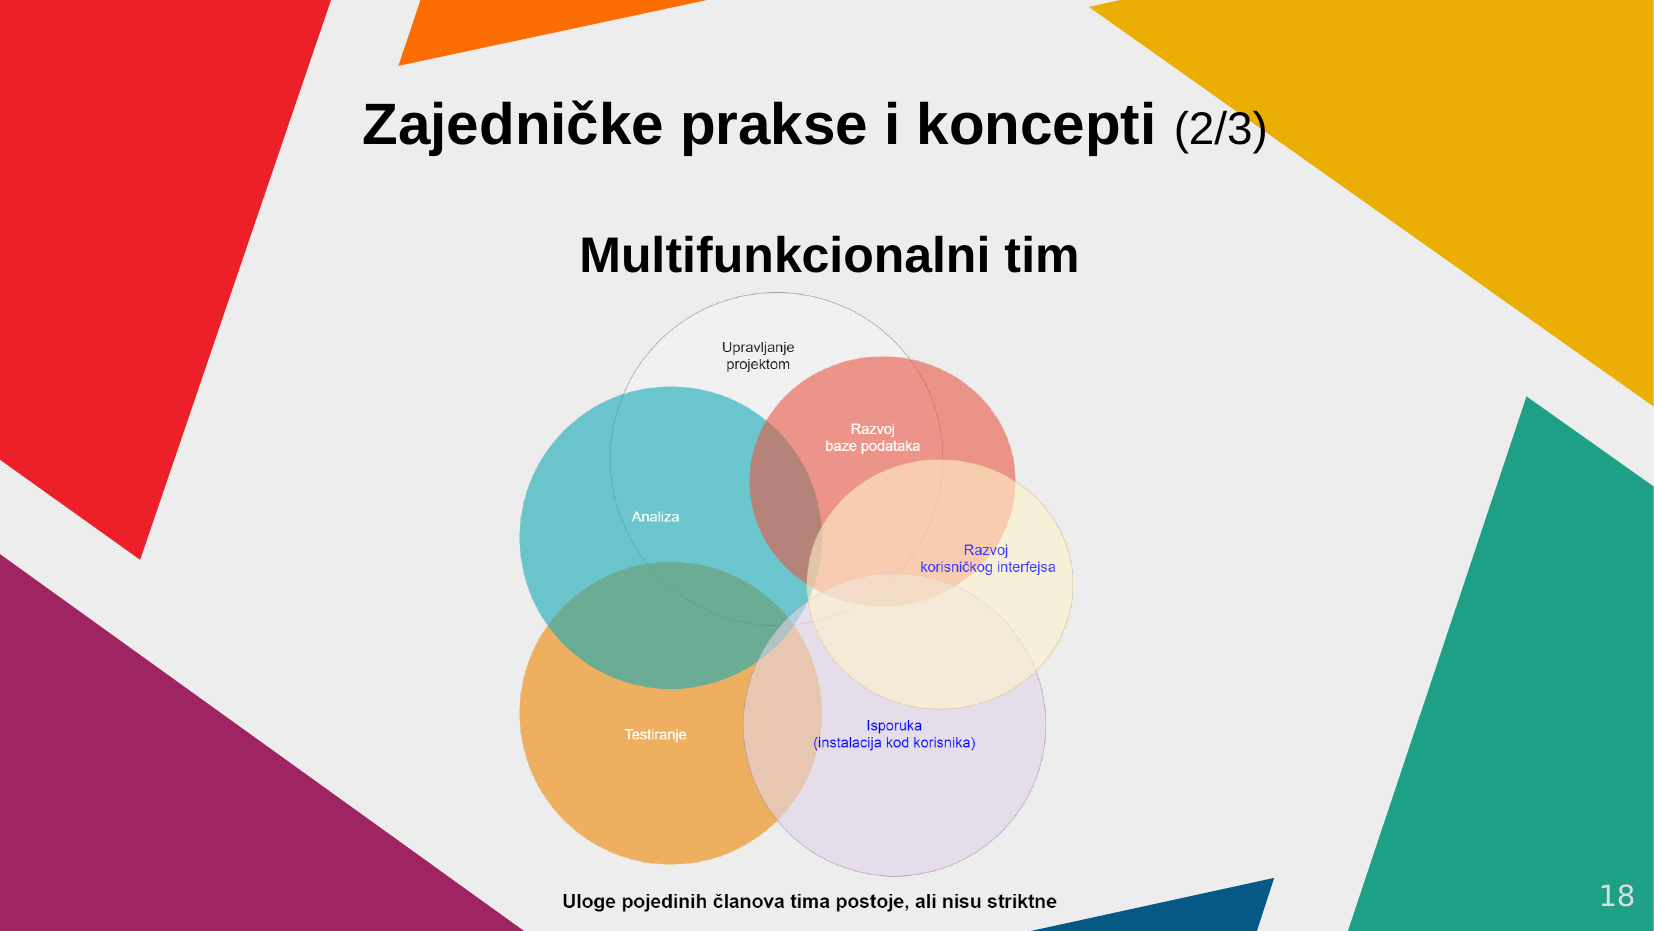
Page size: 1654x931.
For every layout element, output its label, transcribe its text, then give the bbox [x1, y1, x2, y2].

picture [519, 292, 1073, 922]
list Multifunkcionalni tim [212, 227, 1447, 827]
title Zajedničke prakse i koncepti (2/3) [259, 48, 1372, 201]
